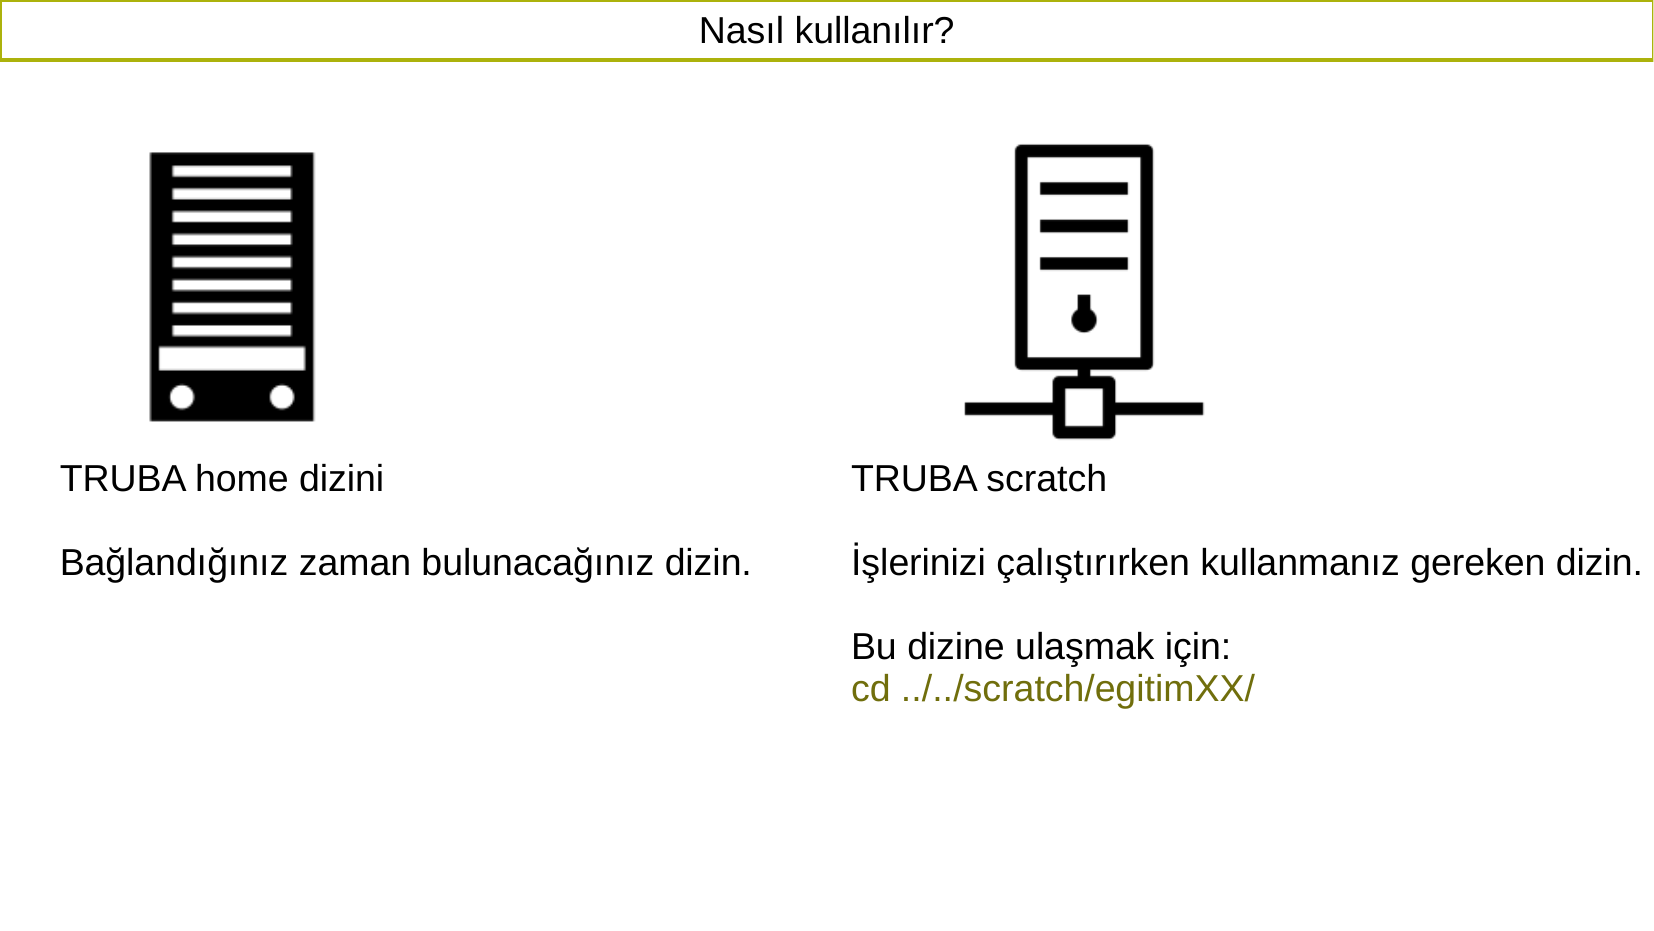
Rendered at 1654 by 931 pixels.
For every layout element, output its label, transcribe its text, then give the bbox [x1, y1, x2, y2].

text_box Nasıl kullanılır? [0, 0, 1654, 61]
picture [890, 95, 1291, 450]
text_box TRUBA scratch İşlerinizi çalıştırırken kullanmanız gereken dizin. Bu dizine ulaşmak için: cd ../../scratch/egitimXX/ [836, 450, 1654, 717]
text_box TRUBA home dizini Bağlandığınız zaman bulunacağınız dizin. [45, 450, 811, 633]
picture [41, 104, 417, 481]
